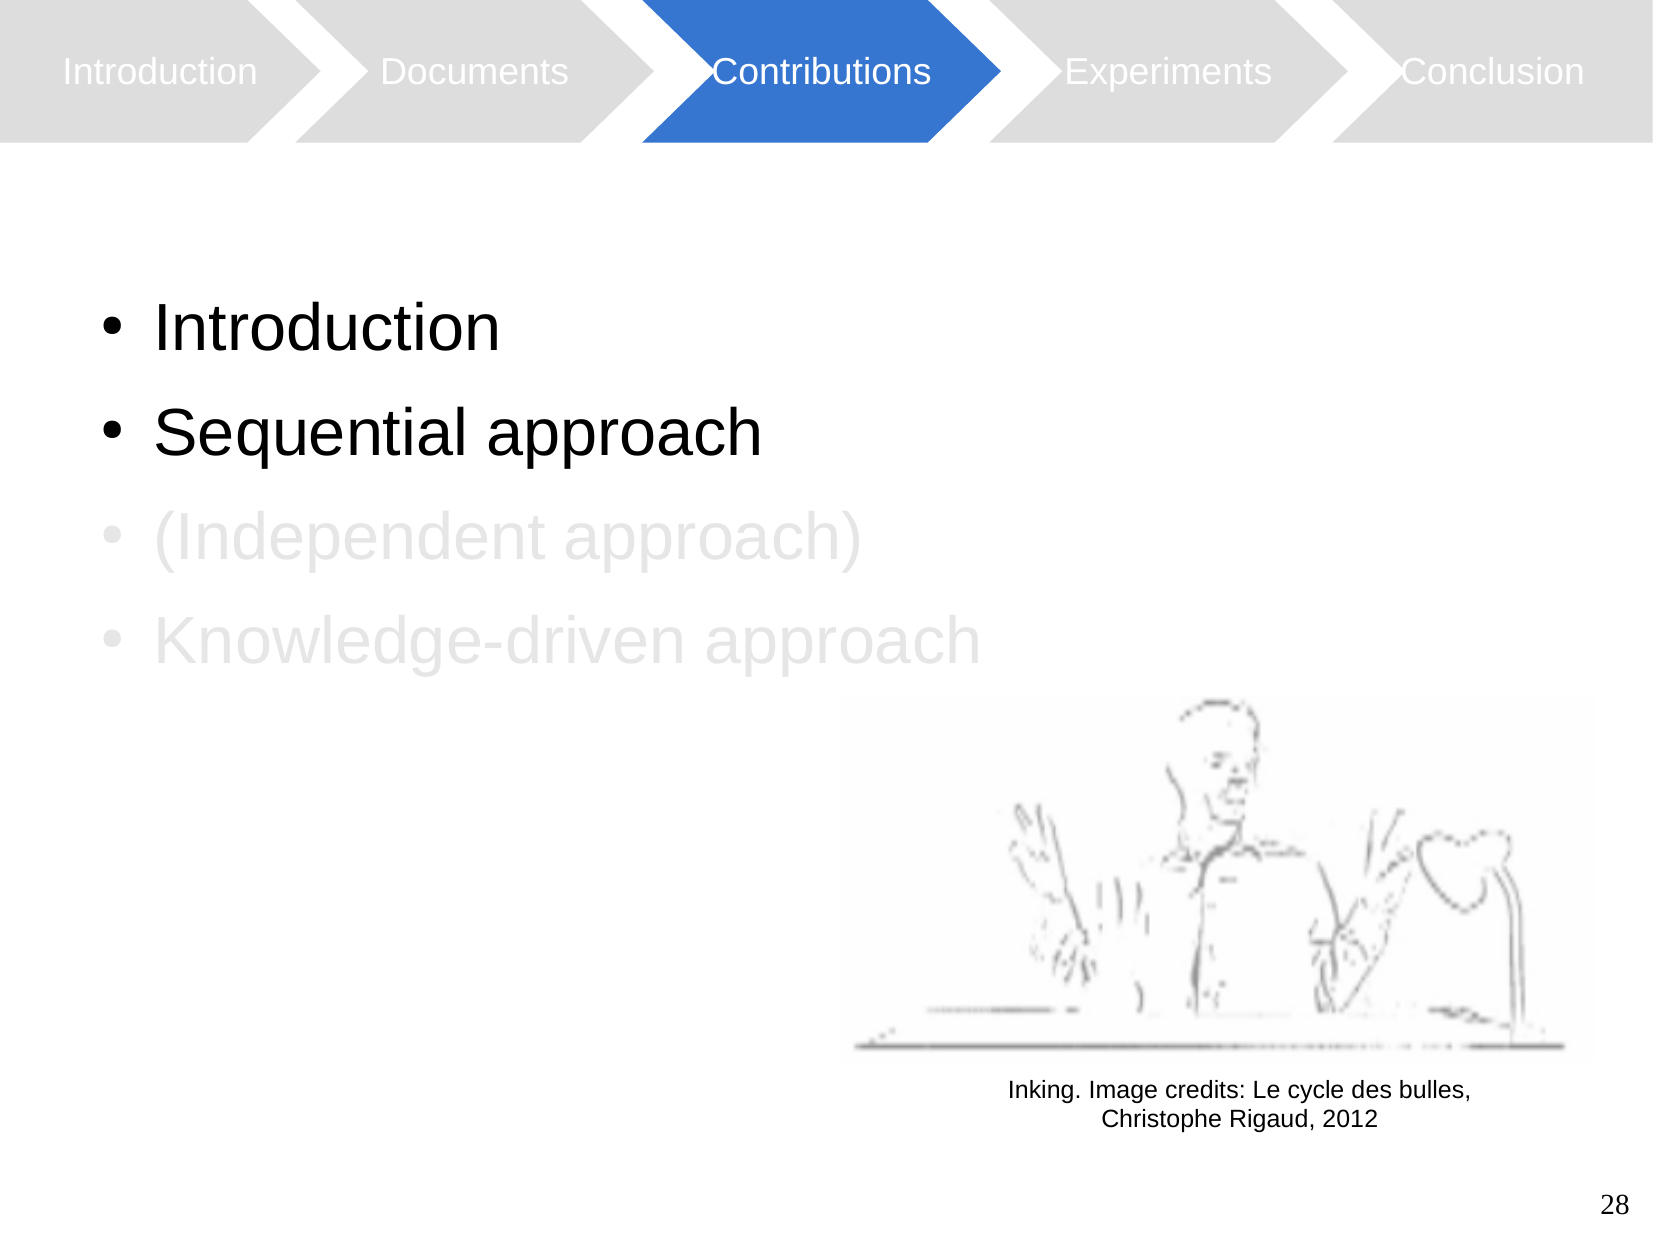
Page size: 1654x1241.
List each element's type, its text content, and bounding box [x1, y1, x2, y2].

text_box [65, 485, 1052, 697]
text_box [65, 213, 1052, 391]
text_box Conclusion [1332, 0, 1653, 143]
text_box Inking. Image credits: Le cycle des bulles, Christophe Rigaud, 2012 [962, 1068, 1518, 1140]
text_box Documents [295, 0, 654, 143]
text_box Contributions [642, 0, 1001, 143]
list Introduction Sequential approach (Independent approach) Knowledge-driven approach [82, 290, 1217, 1010]
text_box Experiments [989, 0, 1348, 143]
picture [838, 696, 1595, 1063]
text_box Introduction [0, 0, 321, 143]
